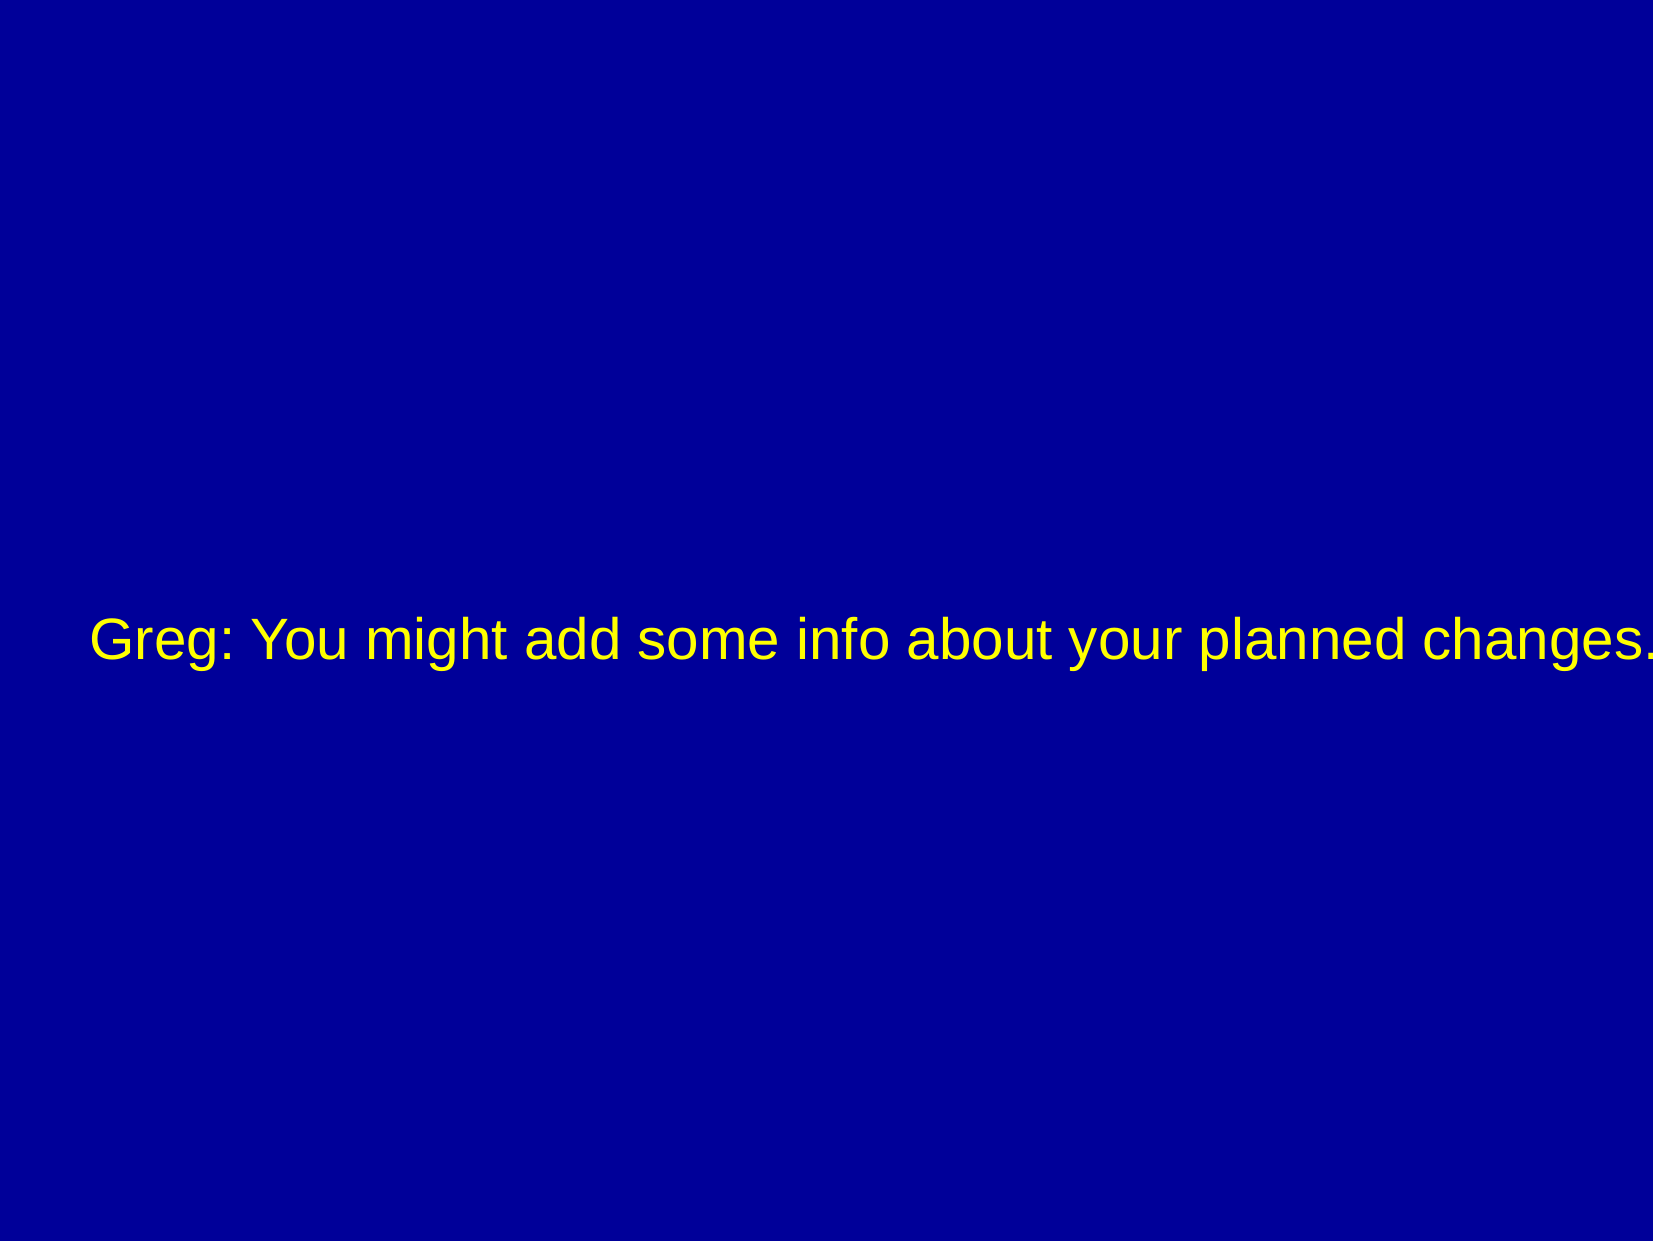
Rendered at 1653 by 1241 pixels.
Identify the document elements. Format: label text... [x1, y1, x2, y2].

text_box Greg: You might add some info about your planned changes. [75, 464, 1576, 871]
